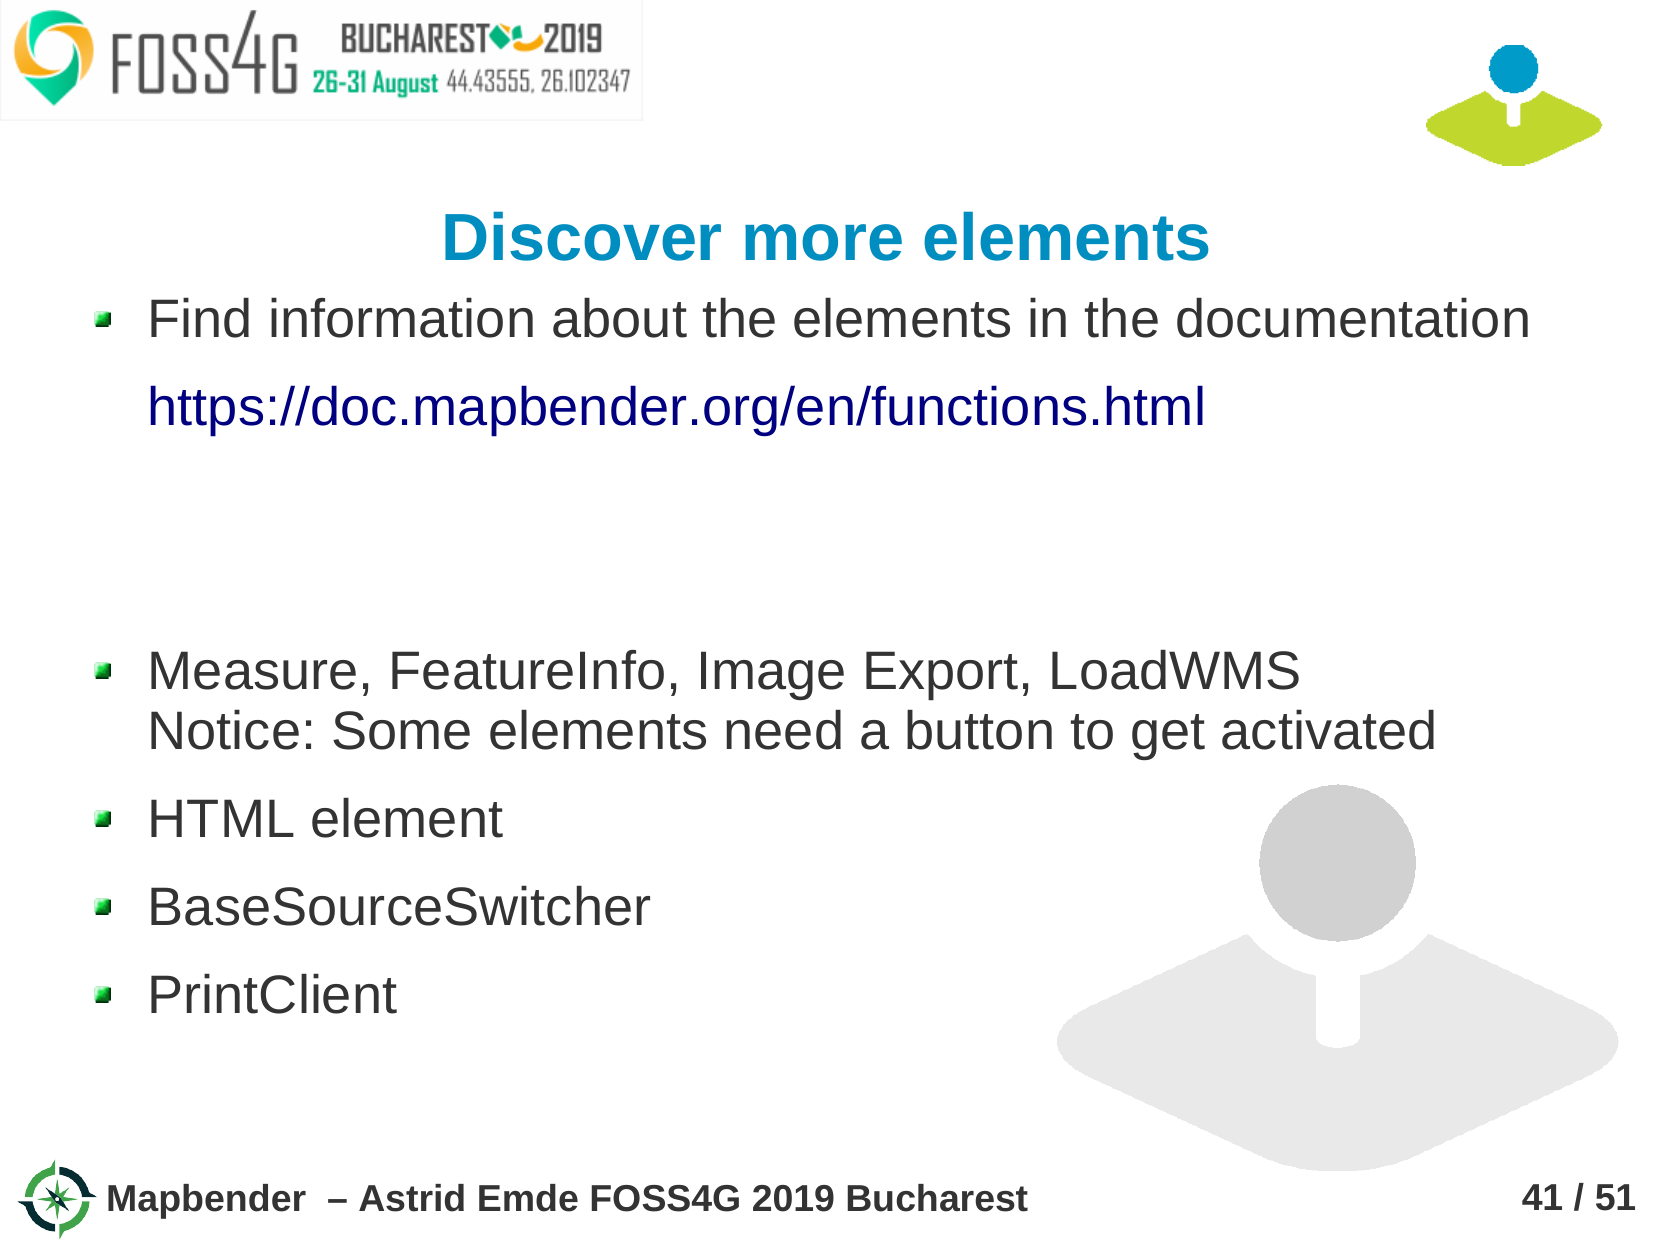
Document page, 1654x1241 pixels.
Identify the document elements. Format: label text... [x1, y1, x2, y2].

list Find information about the elements in the documentation https://doc.mapbender.org/en/functions.html Measure, FeatureInfo, Image Export, LoadWMS Notice: Some elements need a button to get activated HTML element BaseSourceSwitcher PrintClient [76, 288, 1565, 1093]
picture [1426, 45, 1604, 166]
title Discover more elements [82, 188, 1571, 361]
picture [16, 1158, 98, 1240]
picture [0, 0, 643, 121]
